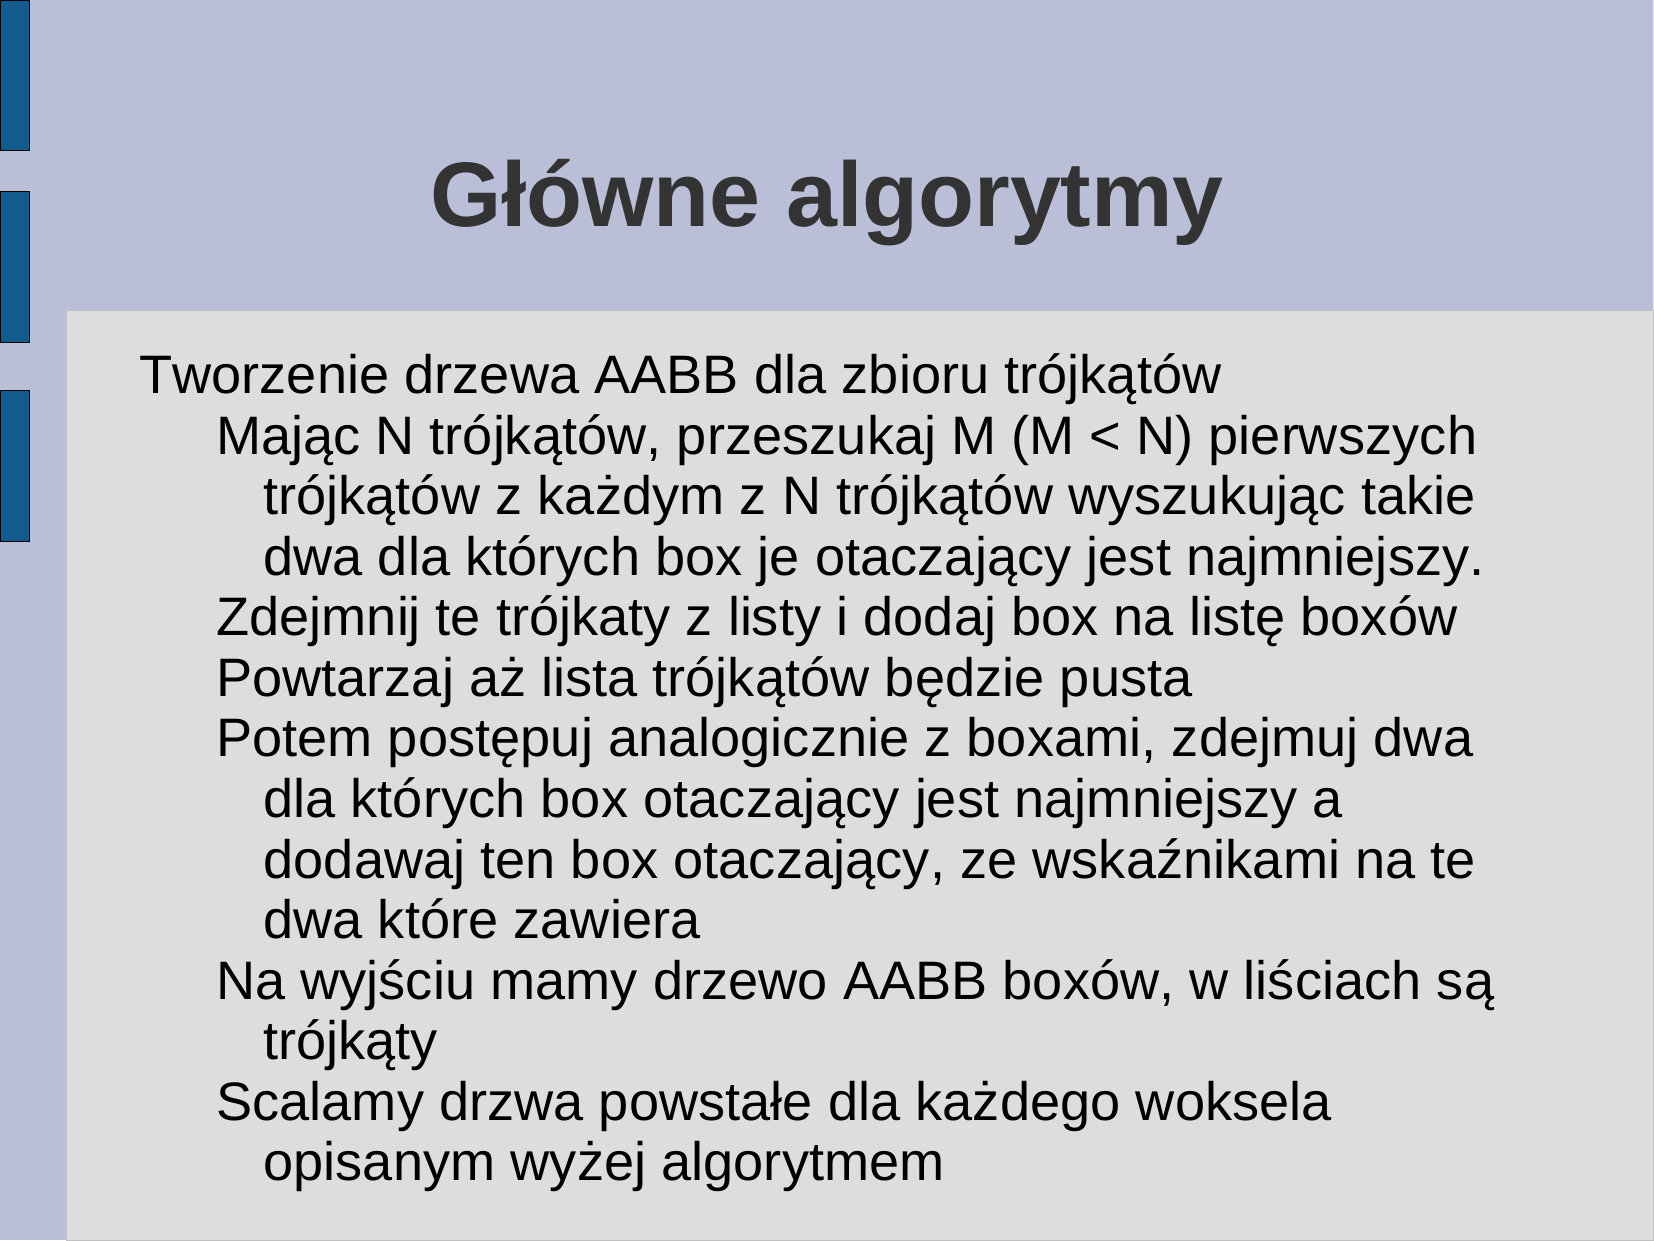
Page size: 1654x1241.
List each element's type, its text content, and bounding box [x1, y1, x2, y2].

title Główne algorytmy [121, 91, 1534, 299]
list Tworzenie drzewa AABB dla zbioru trójkątów Mając N trójkątów, przeszukaj M (M < N) pierwszych trójkątów z każdym z N trójkątów wyszukując takie dwa dla których box je otaczający jest najmniejszy. Zdejmnij te trójkaty z listy i dodaj box na listę boxów Powtarzaj aż lista trójkątów będzie pusta Potem postępuj analogicznie z boxami, zdejmuj dwa dla których box otaczający jest najmniejszy a dodawaj ten box otaczający, ze wskaźnikami na te dwa które zawiera Na wyjściu mamy drzewo AABB boxów, w liściach są trójkąty Scalamy drzwa powstałe dla każdego woksela opisanym wyżej algorytmem [121, 344, 1534, 1193]
